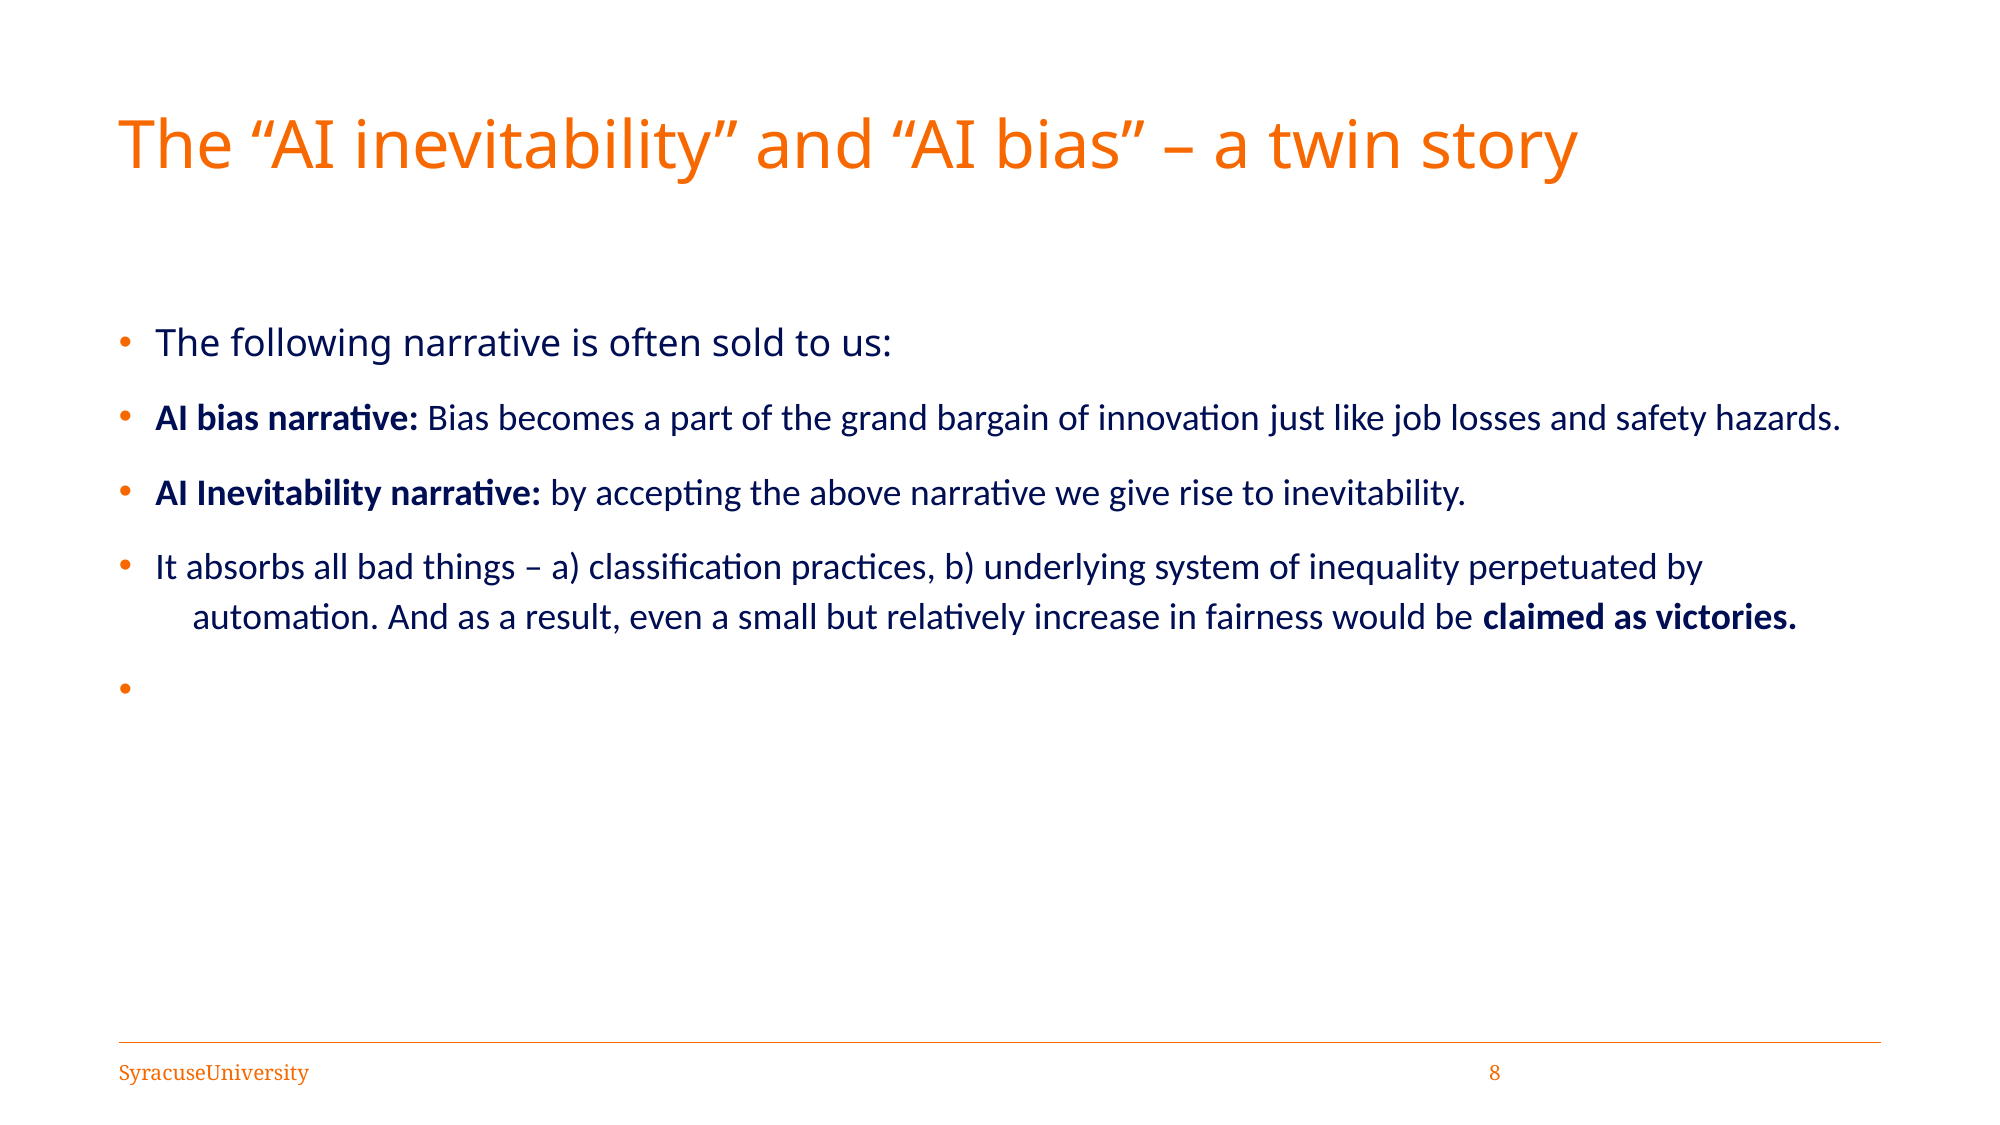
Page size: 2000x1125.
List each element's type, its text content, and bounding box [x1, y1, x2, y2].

list The following narrative is often sold to us: AI bias narrative: Bias becomes a part of the grand bargain of innovation just like job losses and safety hazards. AI Inevitability narrative: by accepting the above narrative we give rise to inevitability. It absorbs all bad things – a) classification practices, b) underlying system of inequality perpetuated by automation. And as a result, even a small but relatively increase in fairness would be claimed as victories. [118, 314, 1882, 982]
title The “AI inevitability” and “AI bias” – a twin story [118, 110, 1882, 173]
